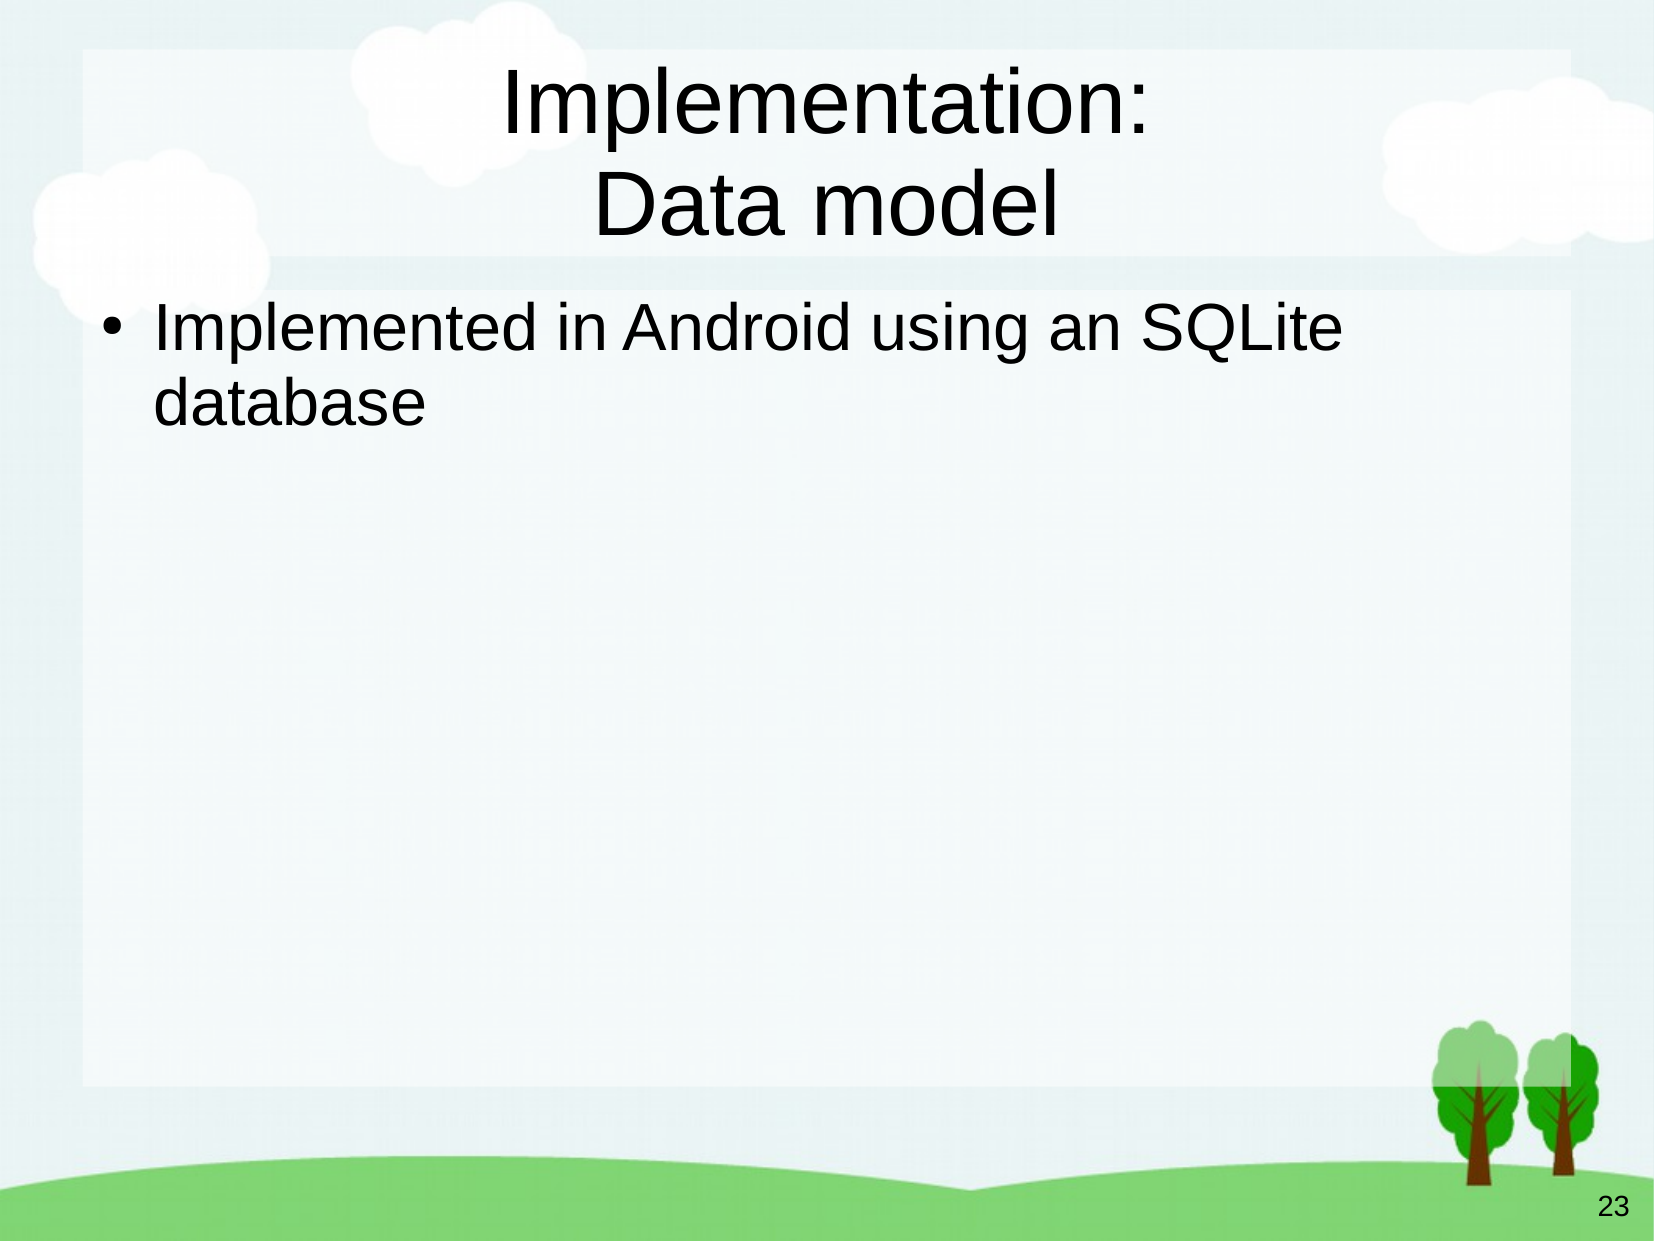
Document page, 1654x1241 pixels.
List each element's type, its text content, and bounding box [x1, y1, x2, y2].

picture [0, 0, 1654, 1241]
title Implementation: Data model [82, 49, 1571, 257]
list Implemented in Android using an SQLite database [82, 290, 1571, 1087]
